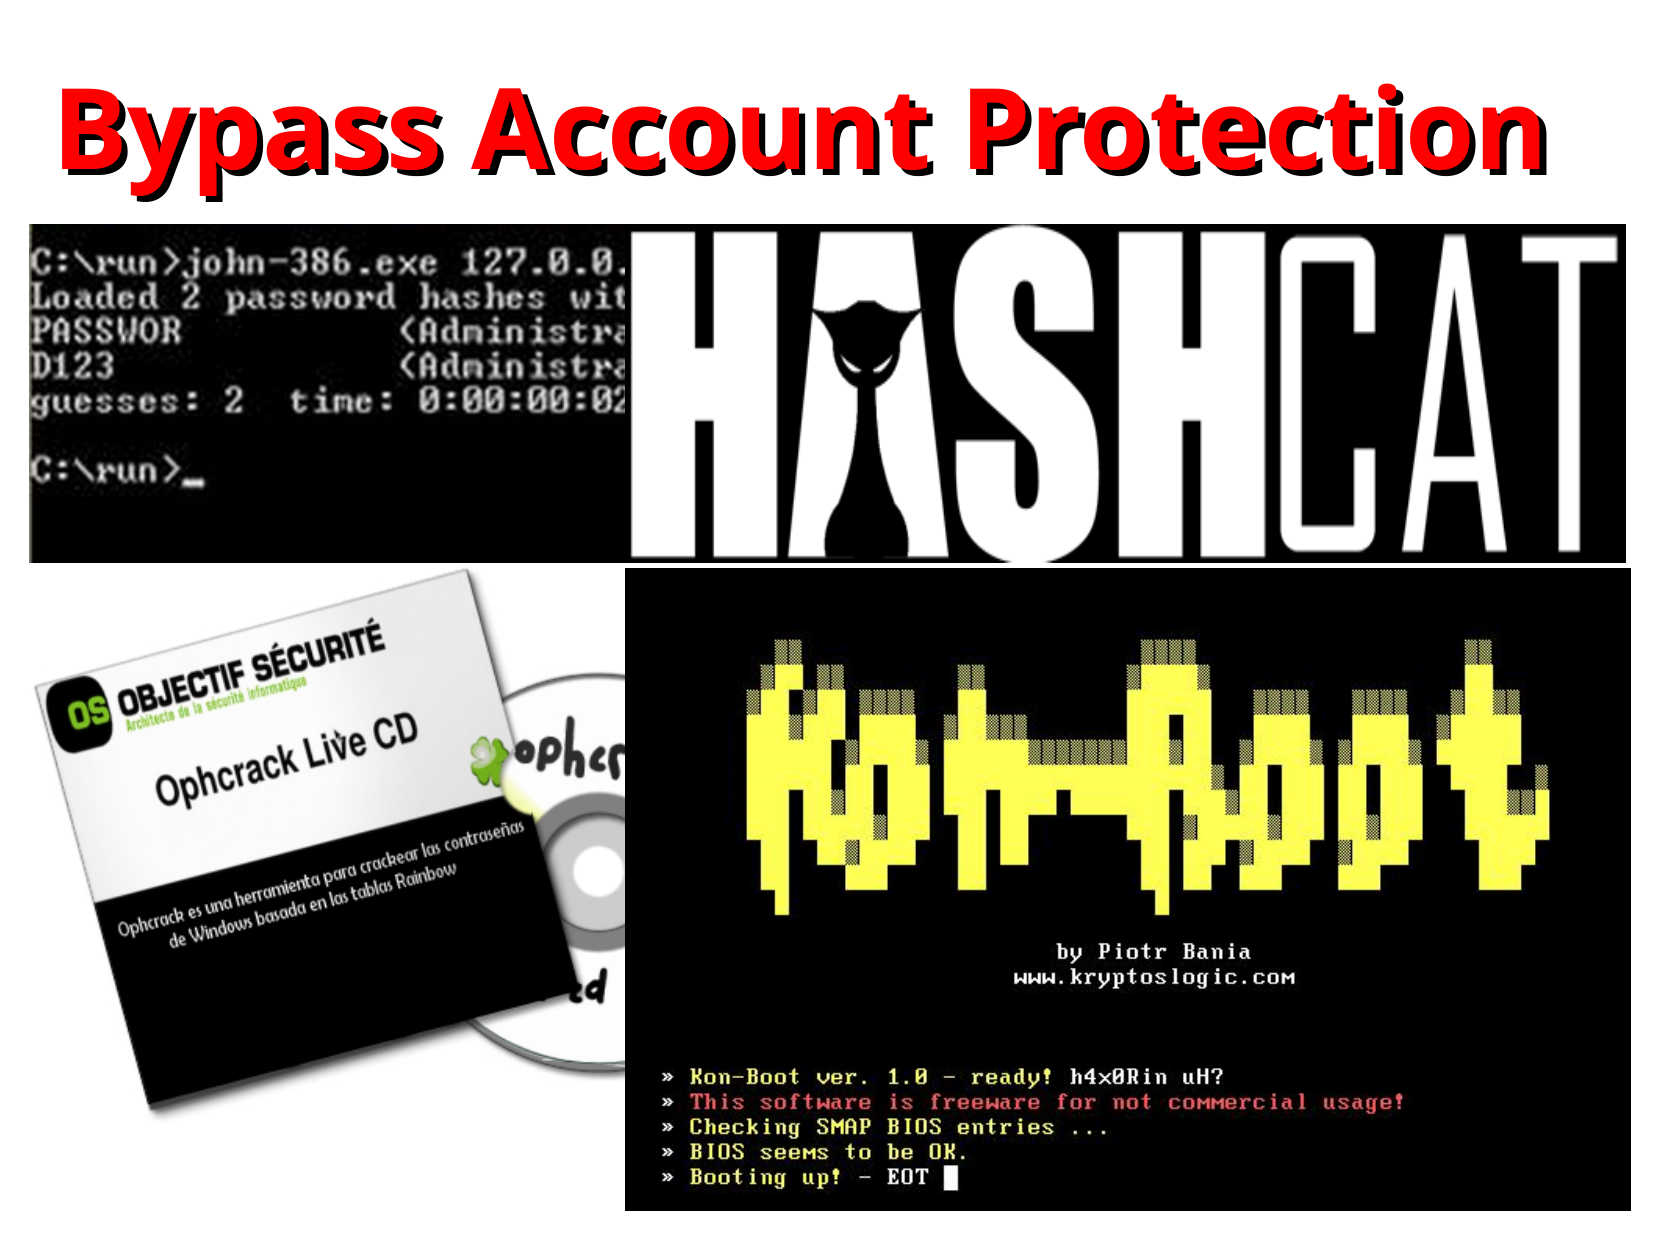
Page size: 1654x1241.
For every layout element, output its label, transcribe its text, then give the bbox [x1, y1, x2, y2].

picture [29, 224, 1626, 563]
text_box Bypass Account Protection [37, 41, 1621, 206]
picture [31, 565, 1631, 1211]
